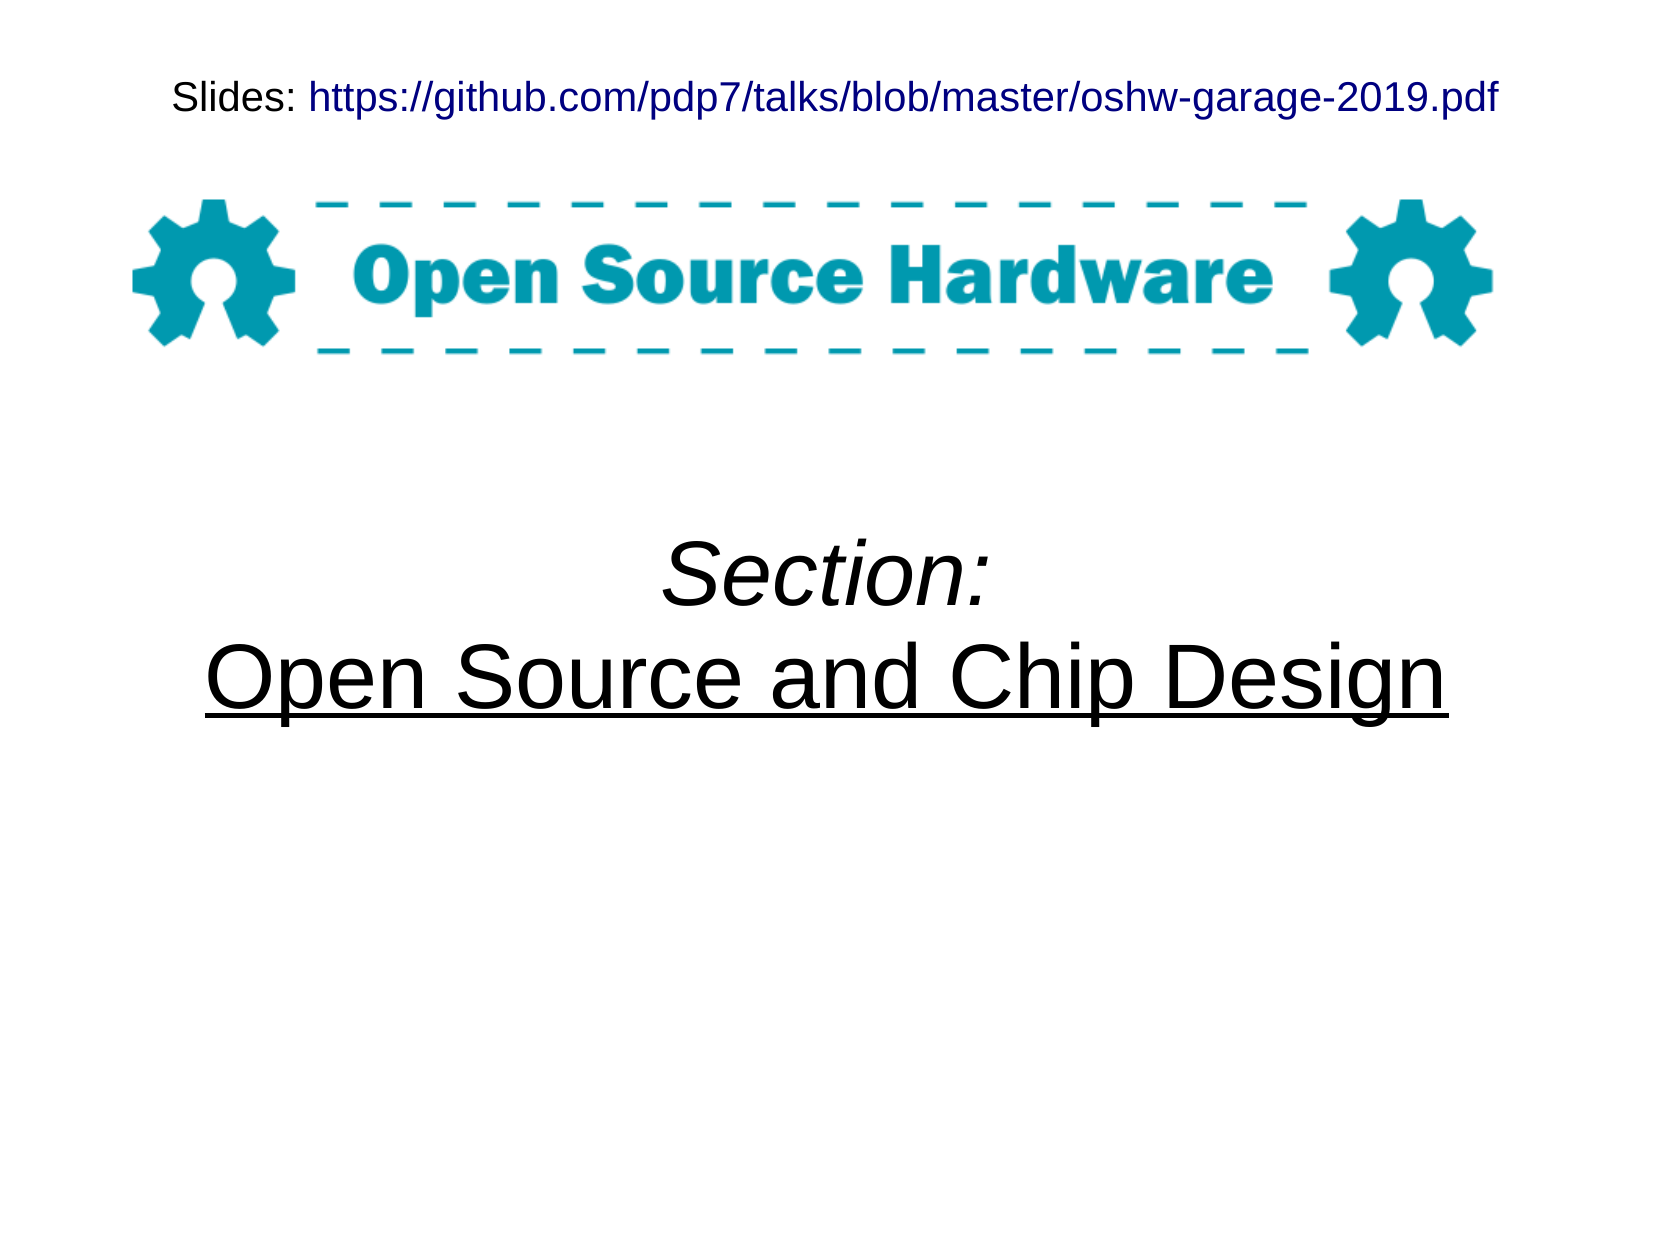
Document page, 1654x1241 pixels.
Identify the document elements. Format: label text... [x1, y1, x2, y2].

text_box Slides: https://github.com/pdp7/talks/blob/master/oshw-garage-2019.pdf [10, 66, 1654, 217]
title Section: Open Source and Chip Design [82, 521, 1571, 729]
picture [114, 217, 1531, 388]
